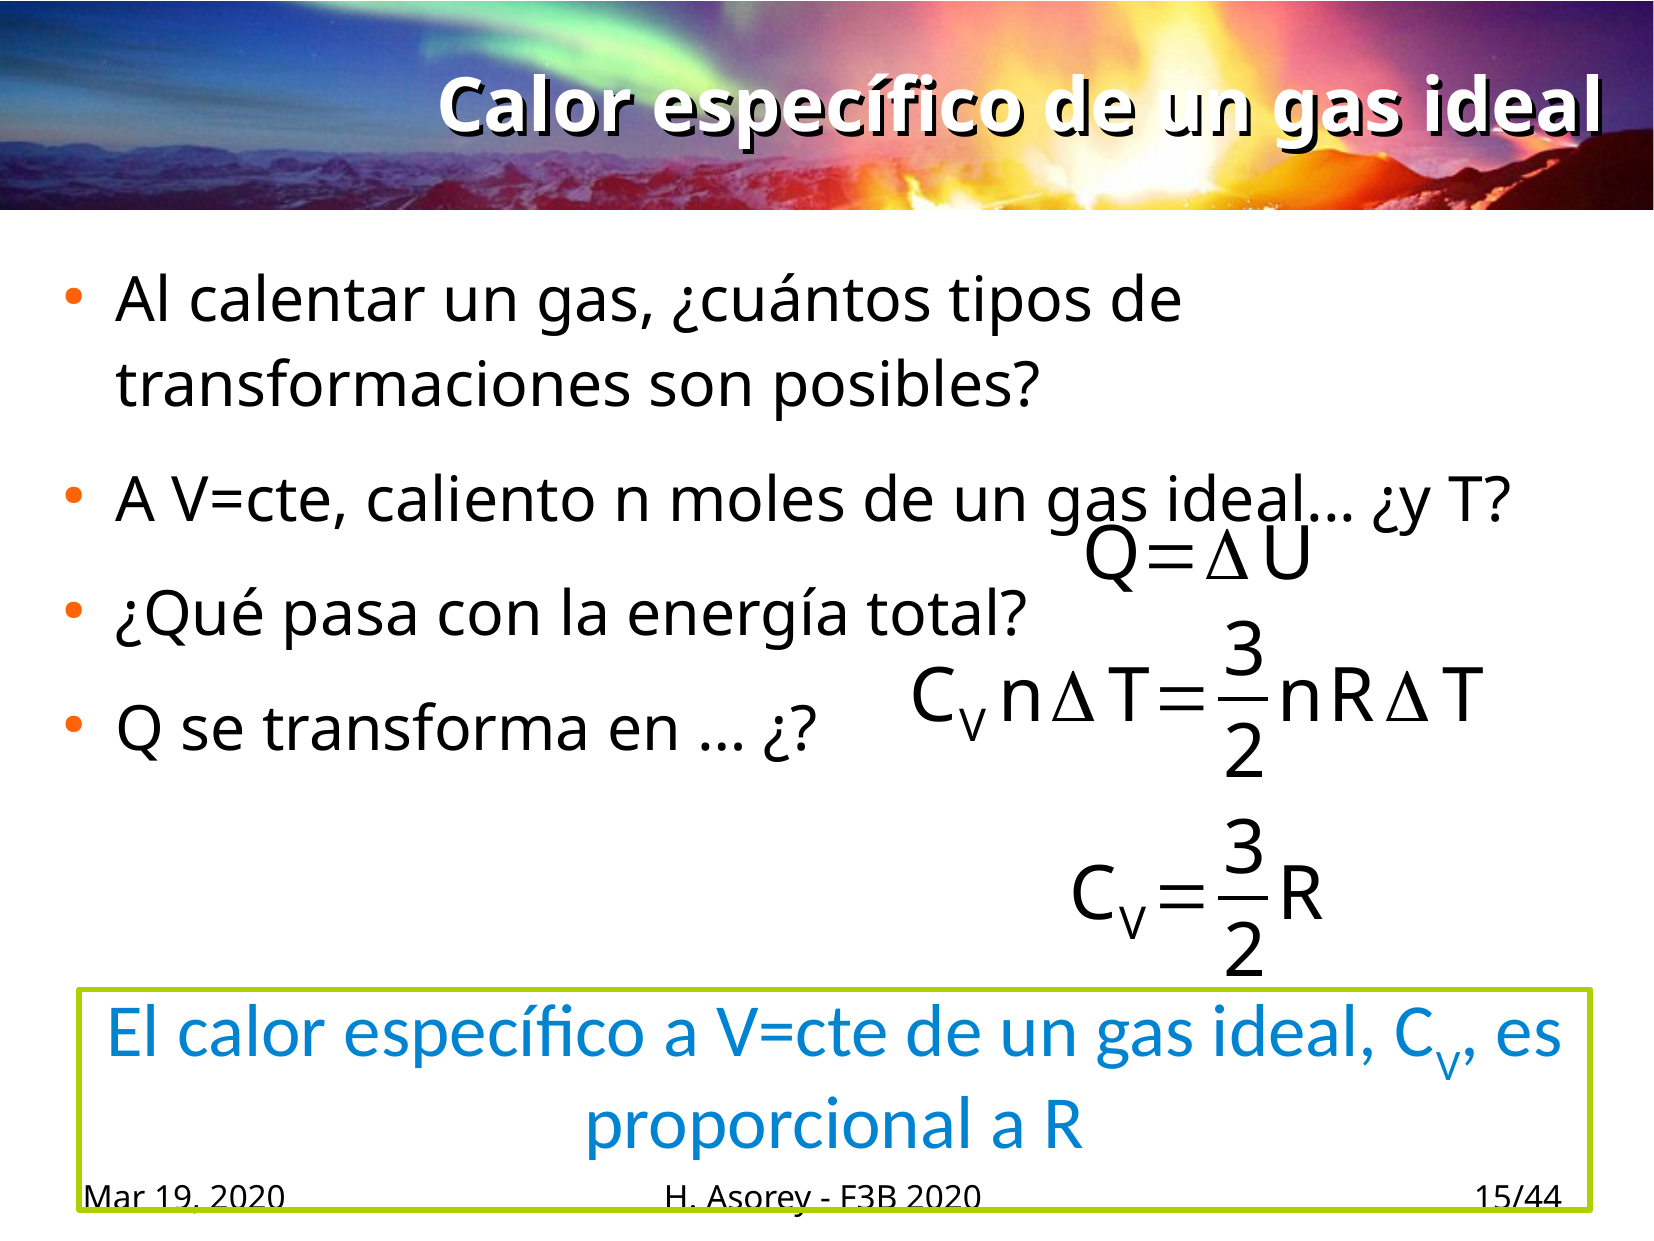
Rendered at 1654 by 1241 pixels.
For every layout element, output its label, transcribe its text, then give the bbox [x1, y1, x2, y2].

title Calor específico de un gas ideal [45, 15, 1606, 191]
chart [903, 506, 1492, 996]
picture [0, 1, 1654, 210]
list Al calentar un gas, ¿cuántos tipos de transformaciones son posibles? A V=cte, caliento n moles de un gas ideal... ¿y T? ¿Qué pasa con la energía total? Q se transforma en … ¿? [45, 255, 1606, 1156]
text_box El calor específico a V=cte de un gas ideal, CV, es proporcional a R [79, 989, 1591, 1210]
